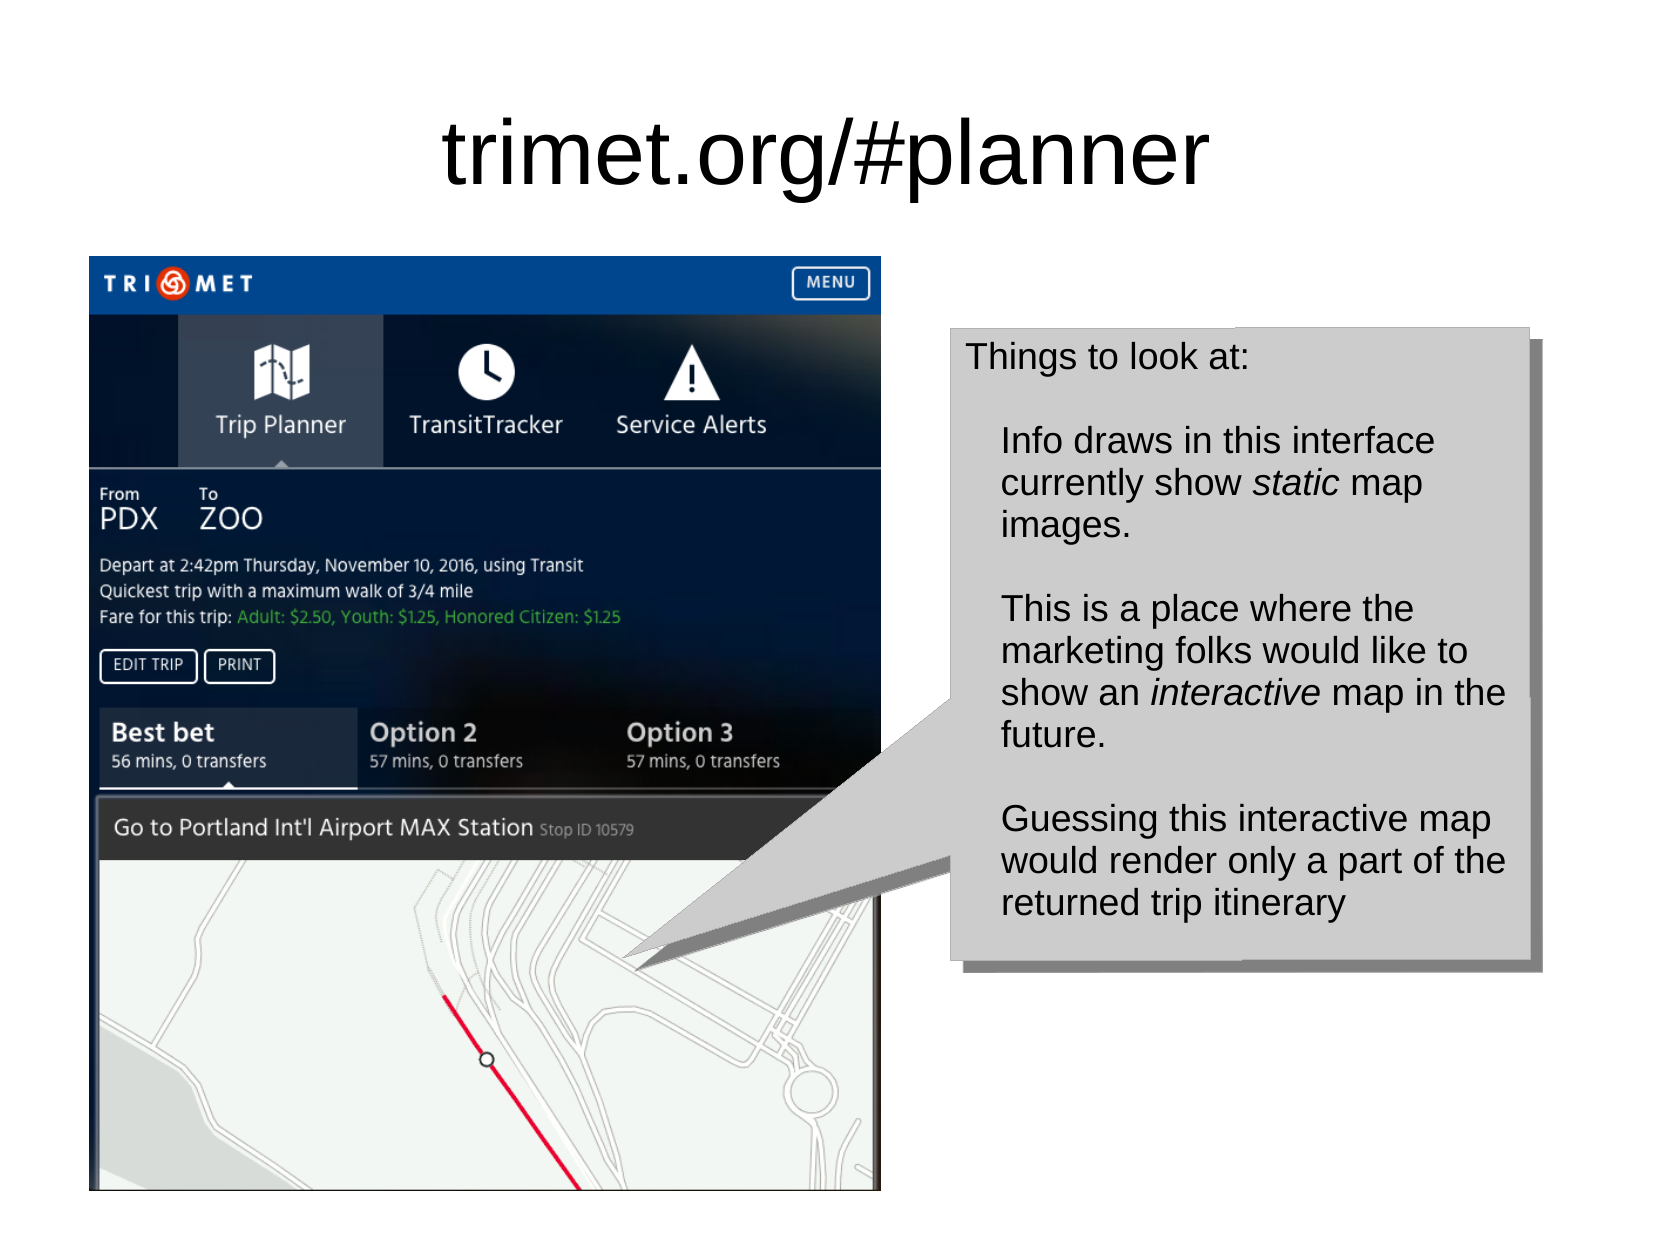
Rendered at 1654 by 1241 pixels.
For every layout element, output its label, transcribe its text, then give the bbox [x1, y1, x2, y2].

title trimet.org/#planner [82, 49, 1571, 257]
picture [89, 256, 881, 1191]
text_box Things to look at: Info draws in this interface currently show static map images. This is a place where the marketing folks would like to show an interactive map in the future. Guessing this interactive map would render only a part of the returned trip itinerary [622, 327, 1531, 961]
